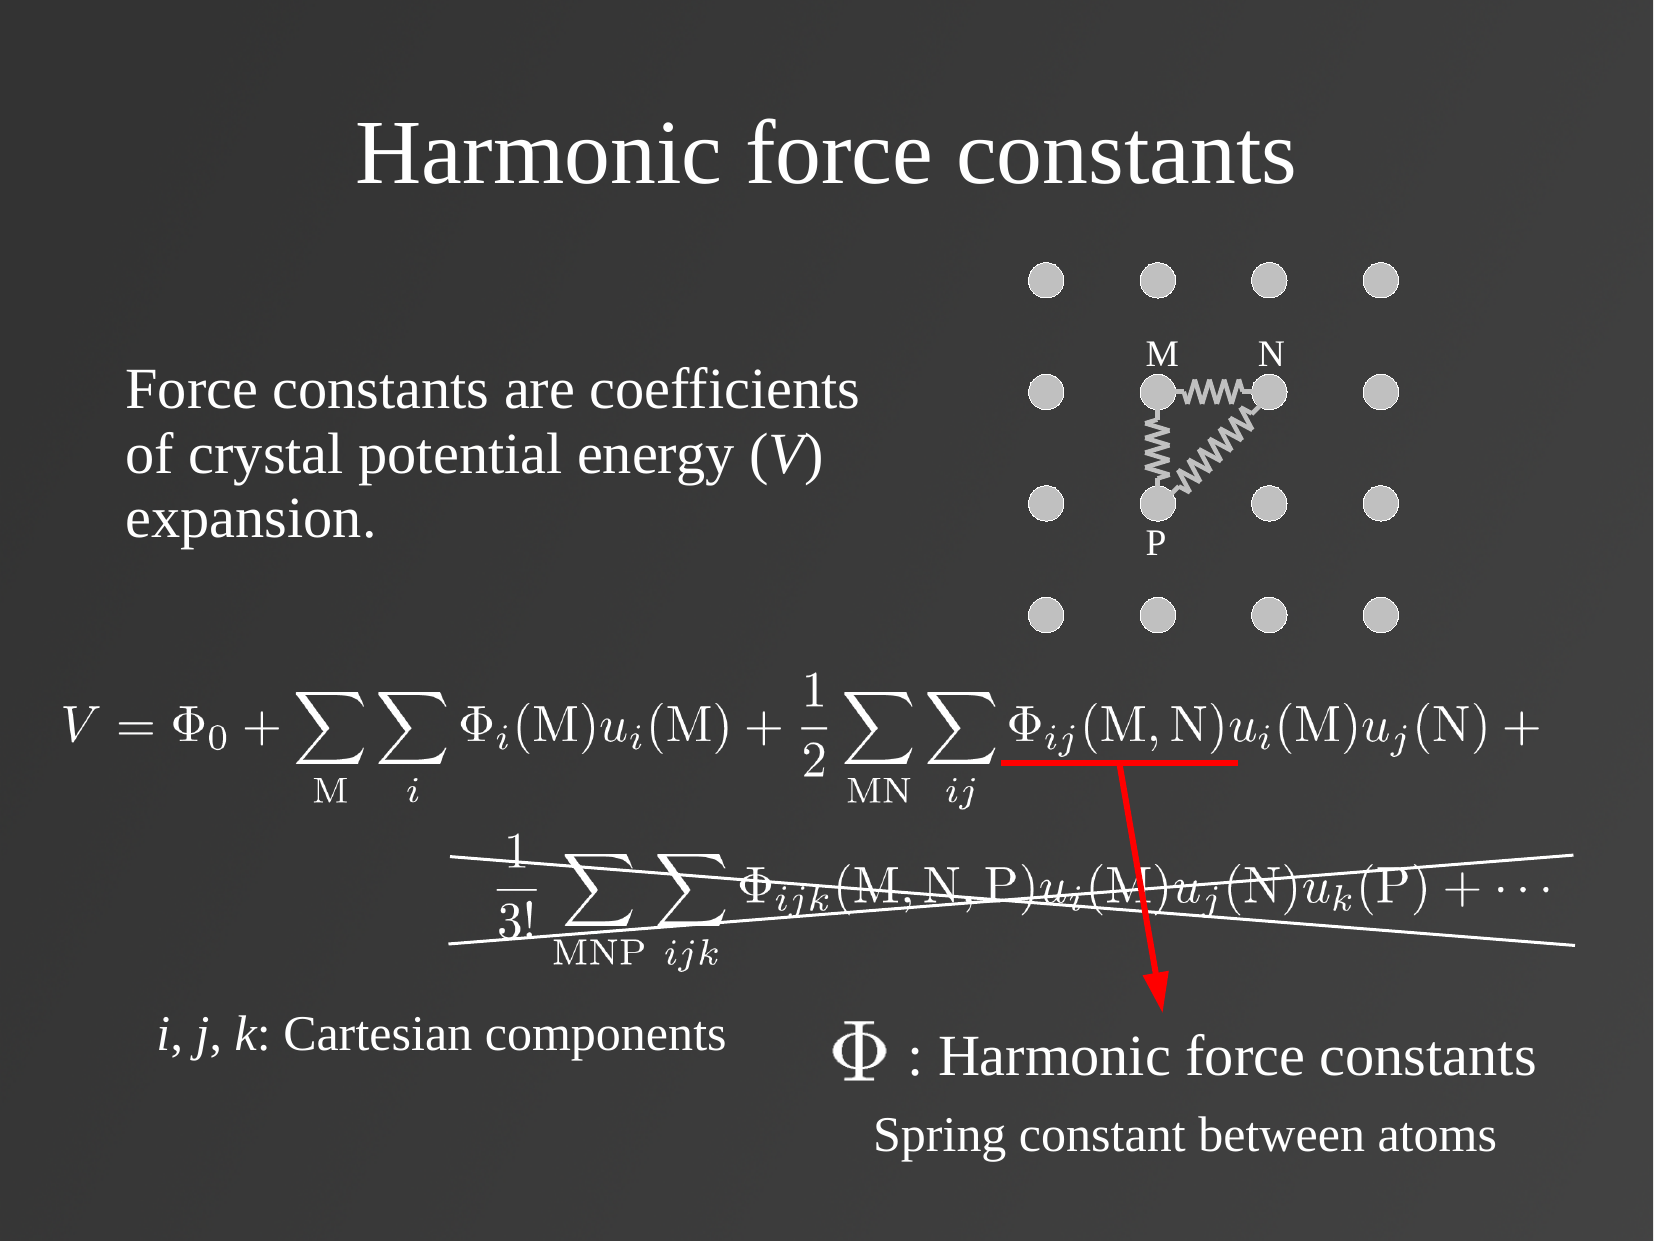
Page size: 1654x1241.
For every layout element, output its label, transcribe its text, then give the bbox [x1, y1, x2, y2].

text_box [1028, 374, 1064, 410]
text_box [1363, 485, 1399, 522]
text_box [1251, 597, 1288, 633]
text_box [1363, 374, 1399, 410]
text_box : Harmonic force constants [892, 1016, 1553, 1096]
text_box [1028, 262, 1064, 298]
text_box [1028, 597, 1064, 633]
title Harmonic force constants [61, 56, 1594, 250]
text_box P [1130, 514, 1182, 572]
text_box [1251, 383, 1288, 410]
text_box N [1243, 325, 1300, 383]
text_box [1028, 485, 1064, 522]
picture [0, 0, 1654, 1241]
text_box [1140, 486, 1176, 514]
text_box Force constants are coefficients of crystal potential energy (V) expansion. [110, 349, 877, 558]
text_box [1363, 597, 1399, 633]
text_box [1251, 485, 1288, 522]
text_box [1140, 262, 1176, 299]
text_box [1140, 383, 1176, 410]
text_box Spring constant between atoms [858, 1099, 1513, 1170]
text_box [1251, 262, 1288, 298]
text_box [1363, 262, 1399, 298]
text_box i, j, k: Cartesian components [141, 998, 742, 1069]
text_box [1140, 597, 1176, 633]
text_box M [1130, 325, 1194, 383]
